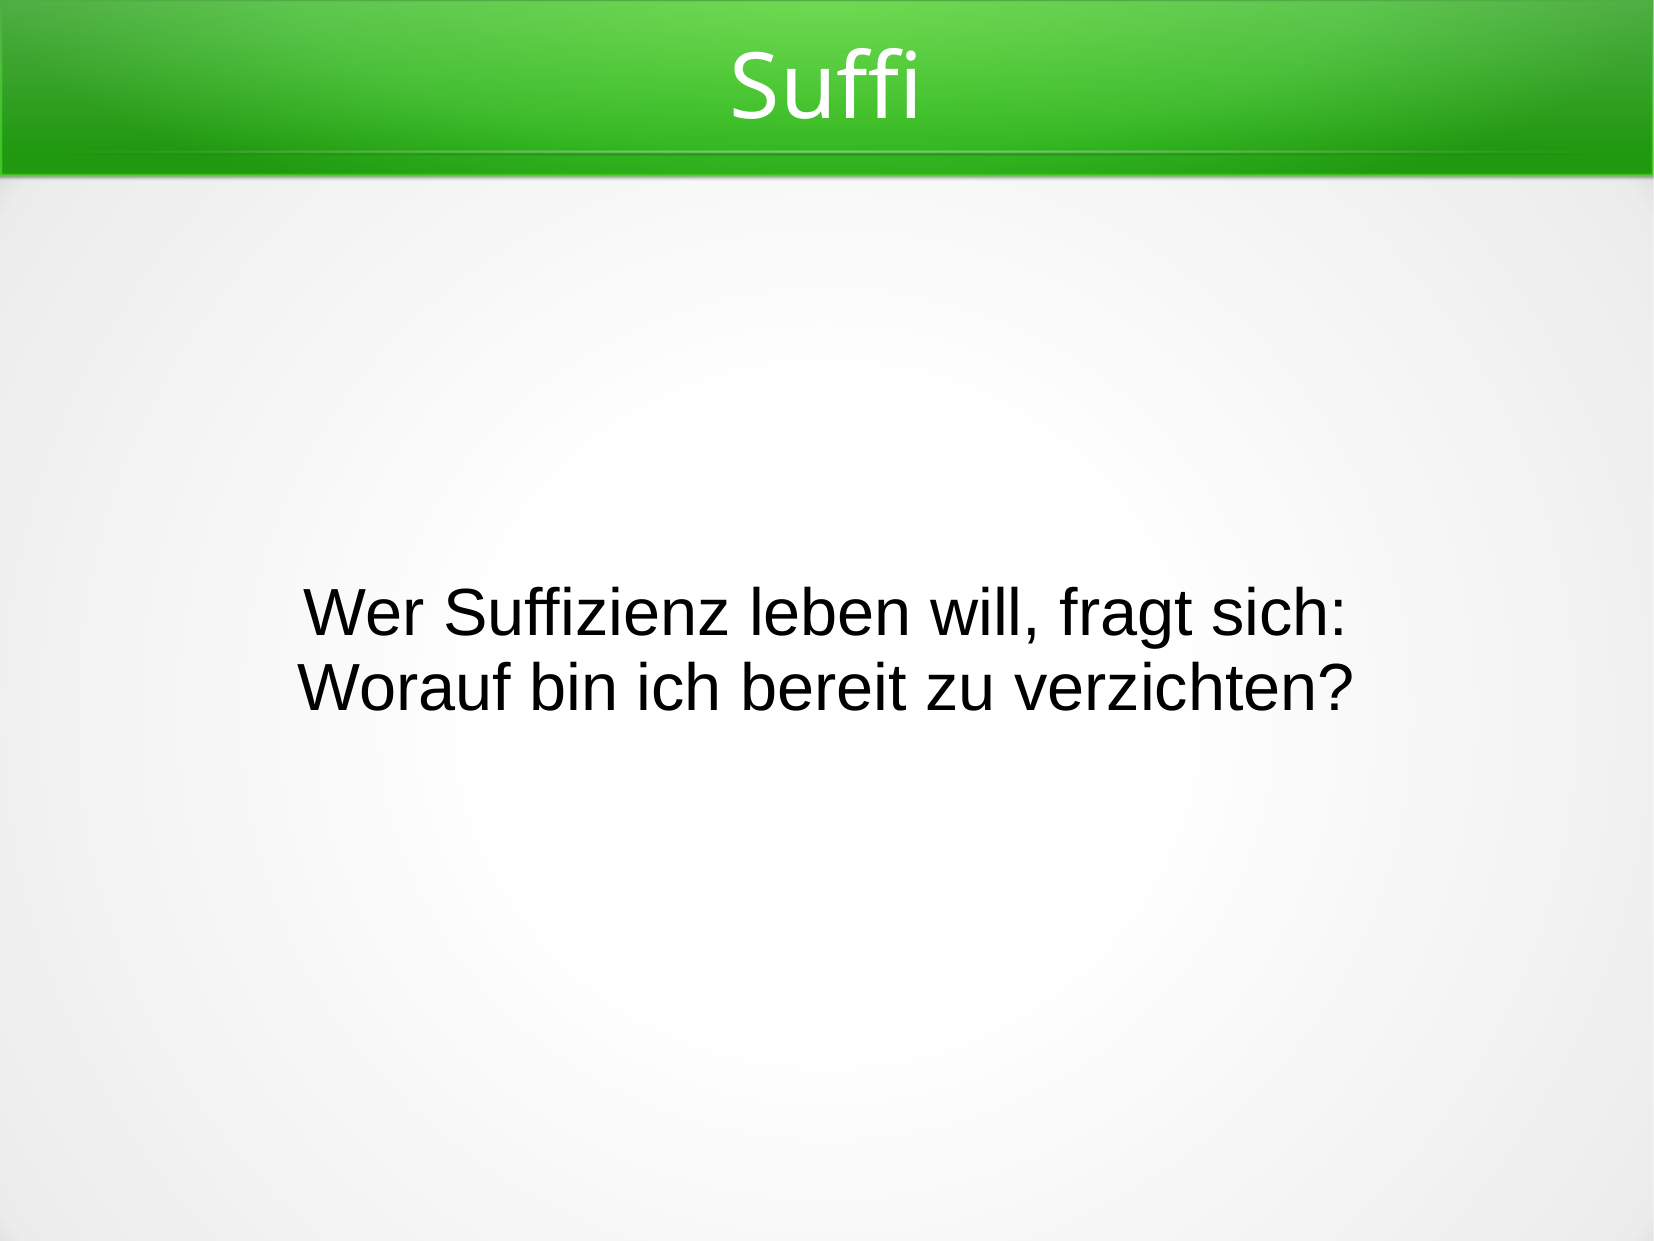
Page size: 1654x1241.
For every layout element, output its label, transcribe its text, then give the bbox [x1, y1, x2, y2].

subtitle Wer Suffizienz leben will, fragt sich: Worauf bin ich bereit zu verzichten? [82, 290, 1571, 1010]
title Suffi [82, 11, 1571, 154]
picture [0, 0, 1654, 1241]
